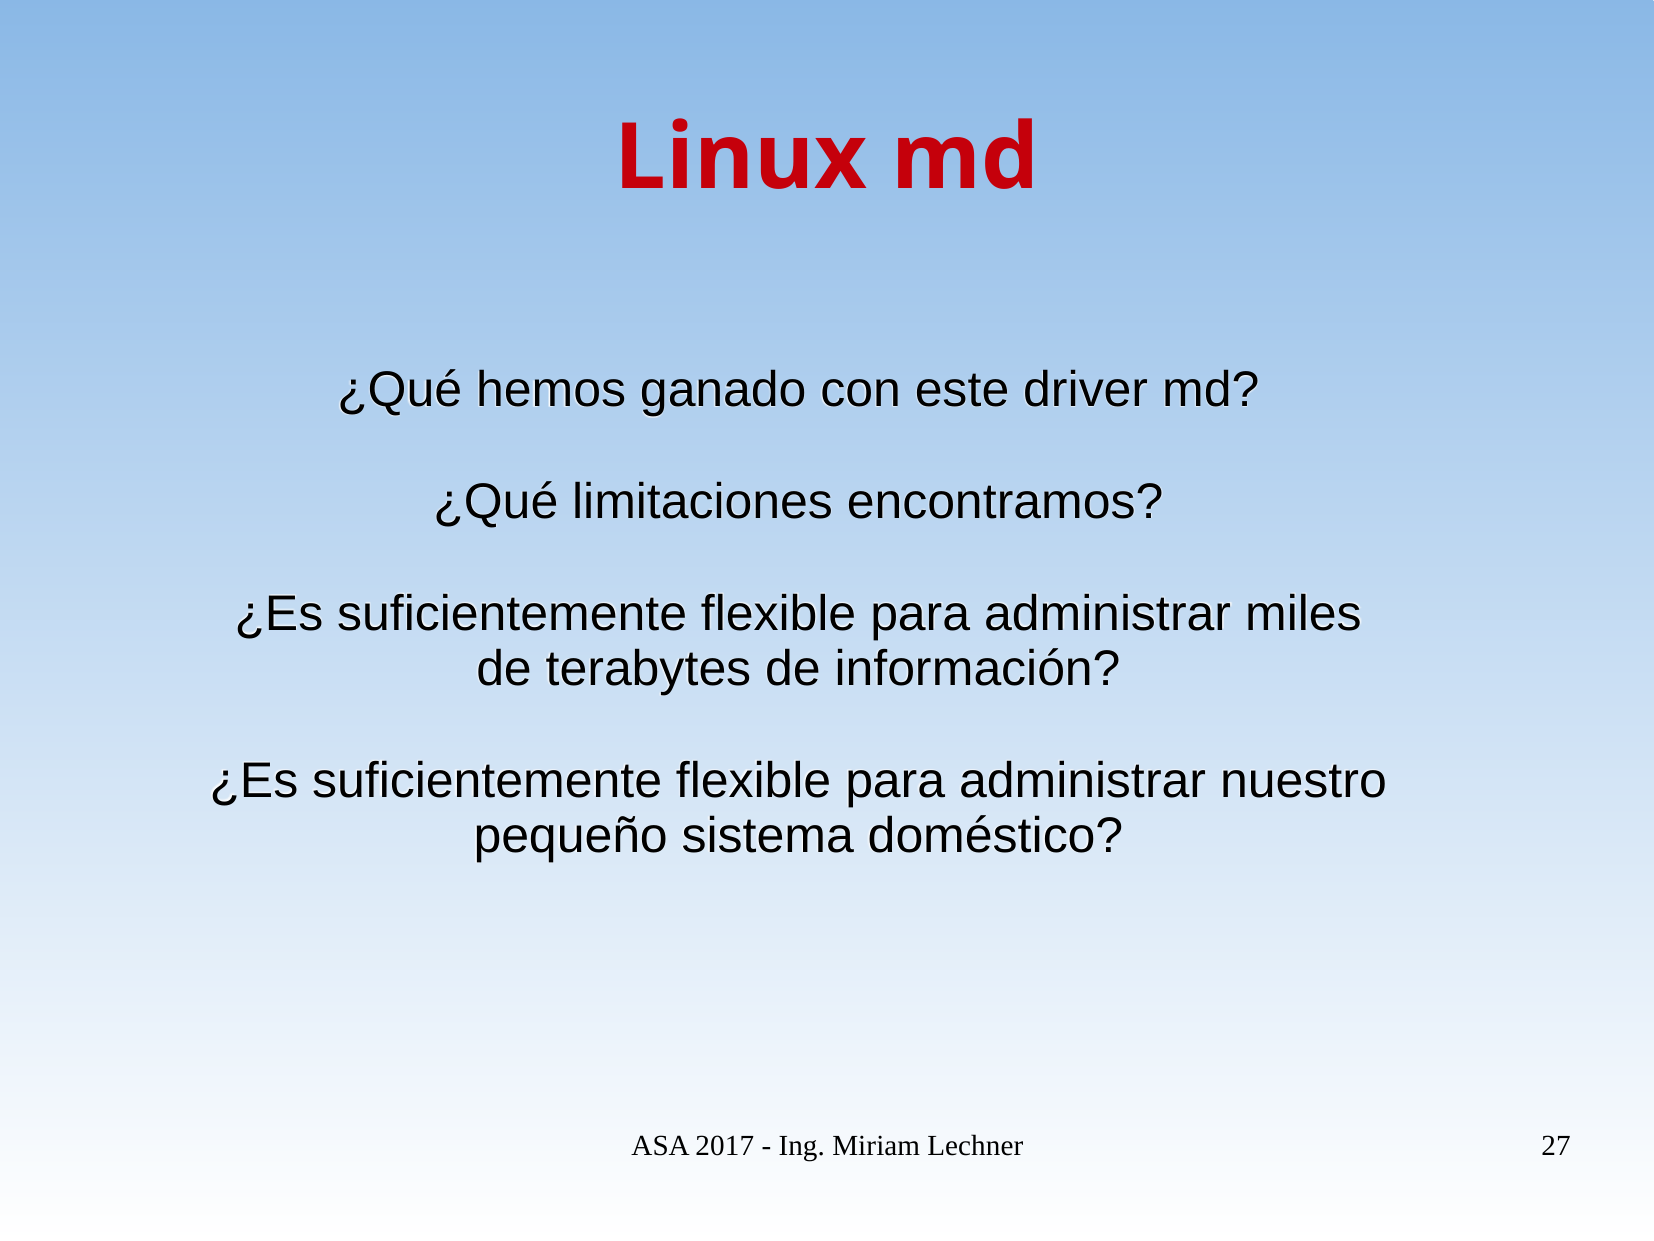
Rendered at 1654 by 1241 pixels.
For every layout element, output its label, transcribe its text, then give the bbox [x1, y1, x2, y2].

text_box ¿Qué hemos ganado con este driver md? ¿Qué limitaciones encontramos? ¿Es suficientemente flexible para administrar miles de terabytes de información? ¿Es suficientemente flexible para administrar nuestro pequeño sistema doméstico? [194, 354, 1470, 871]
title Linux md [82, 49, 1571, 257]
